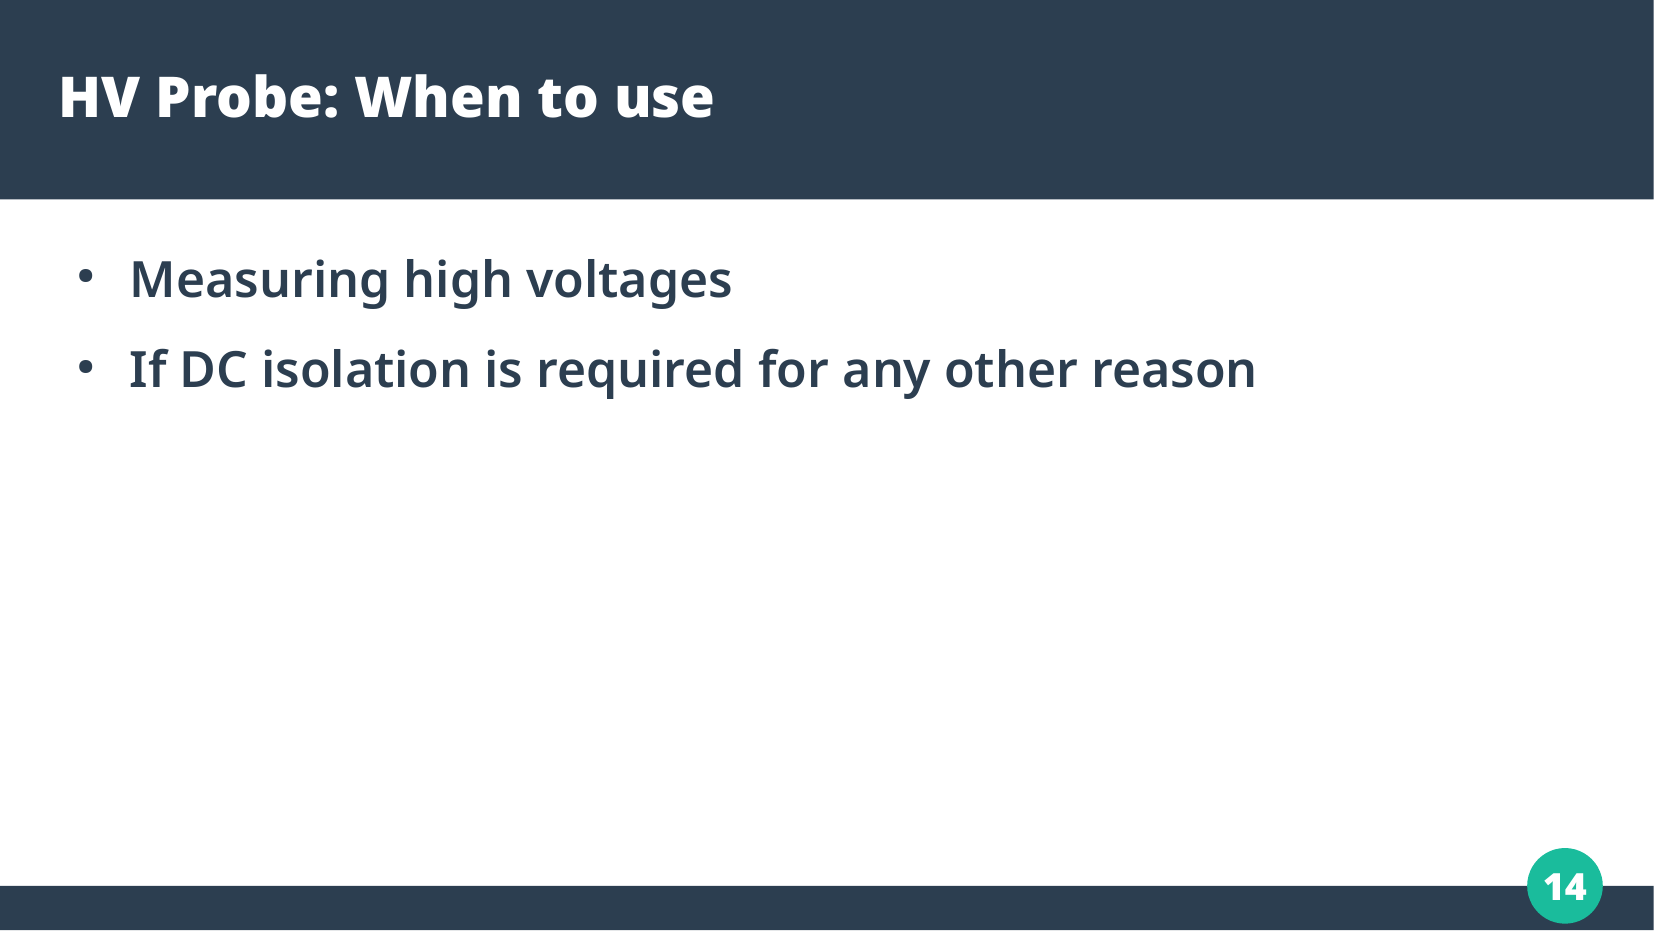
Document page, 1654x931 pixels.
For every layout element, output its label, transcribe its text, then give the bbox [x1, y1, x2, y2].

title HV Probe: When to use [59, 37, 1595, 155]
list Measuring high voltages If DC isolation is required for any other reason [59, 243, 1595, 864]
